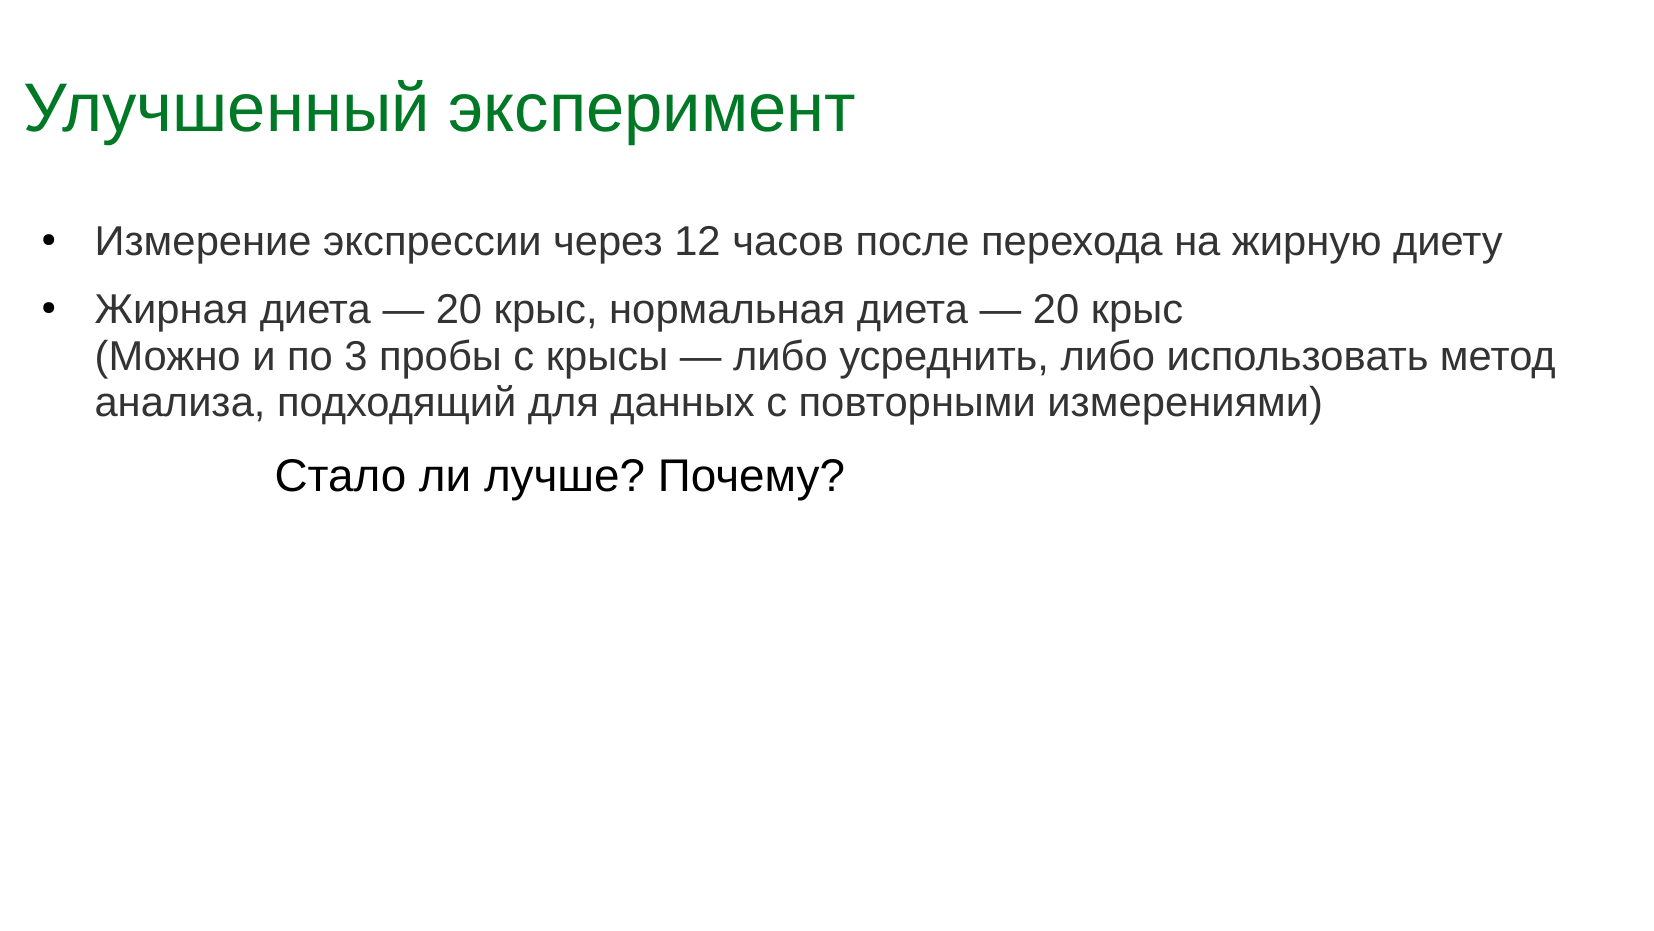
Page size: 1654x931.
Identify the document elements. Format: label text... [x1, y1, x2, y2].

title Улучшенный эксперимент [23, 23, 1630, 193]
text_box Стало ли лучше? Почему? [259, 442, 1406, 509]
list Измерение экспрессии через 12 часов после перехода на жирную диету Жирная диета — 20 крыс, нормальная диета — 20 крыc (Можно и по 3 пробы с крысы — либо усреднить, либо использовать метод анализа, подходящий для данных с повторными измерениями) [23, 217, 1630, 827]
